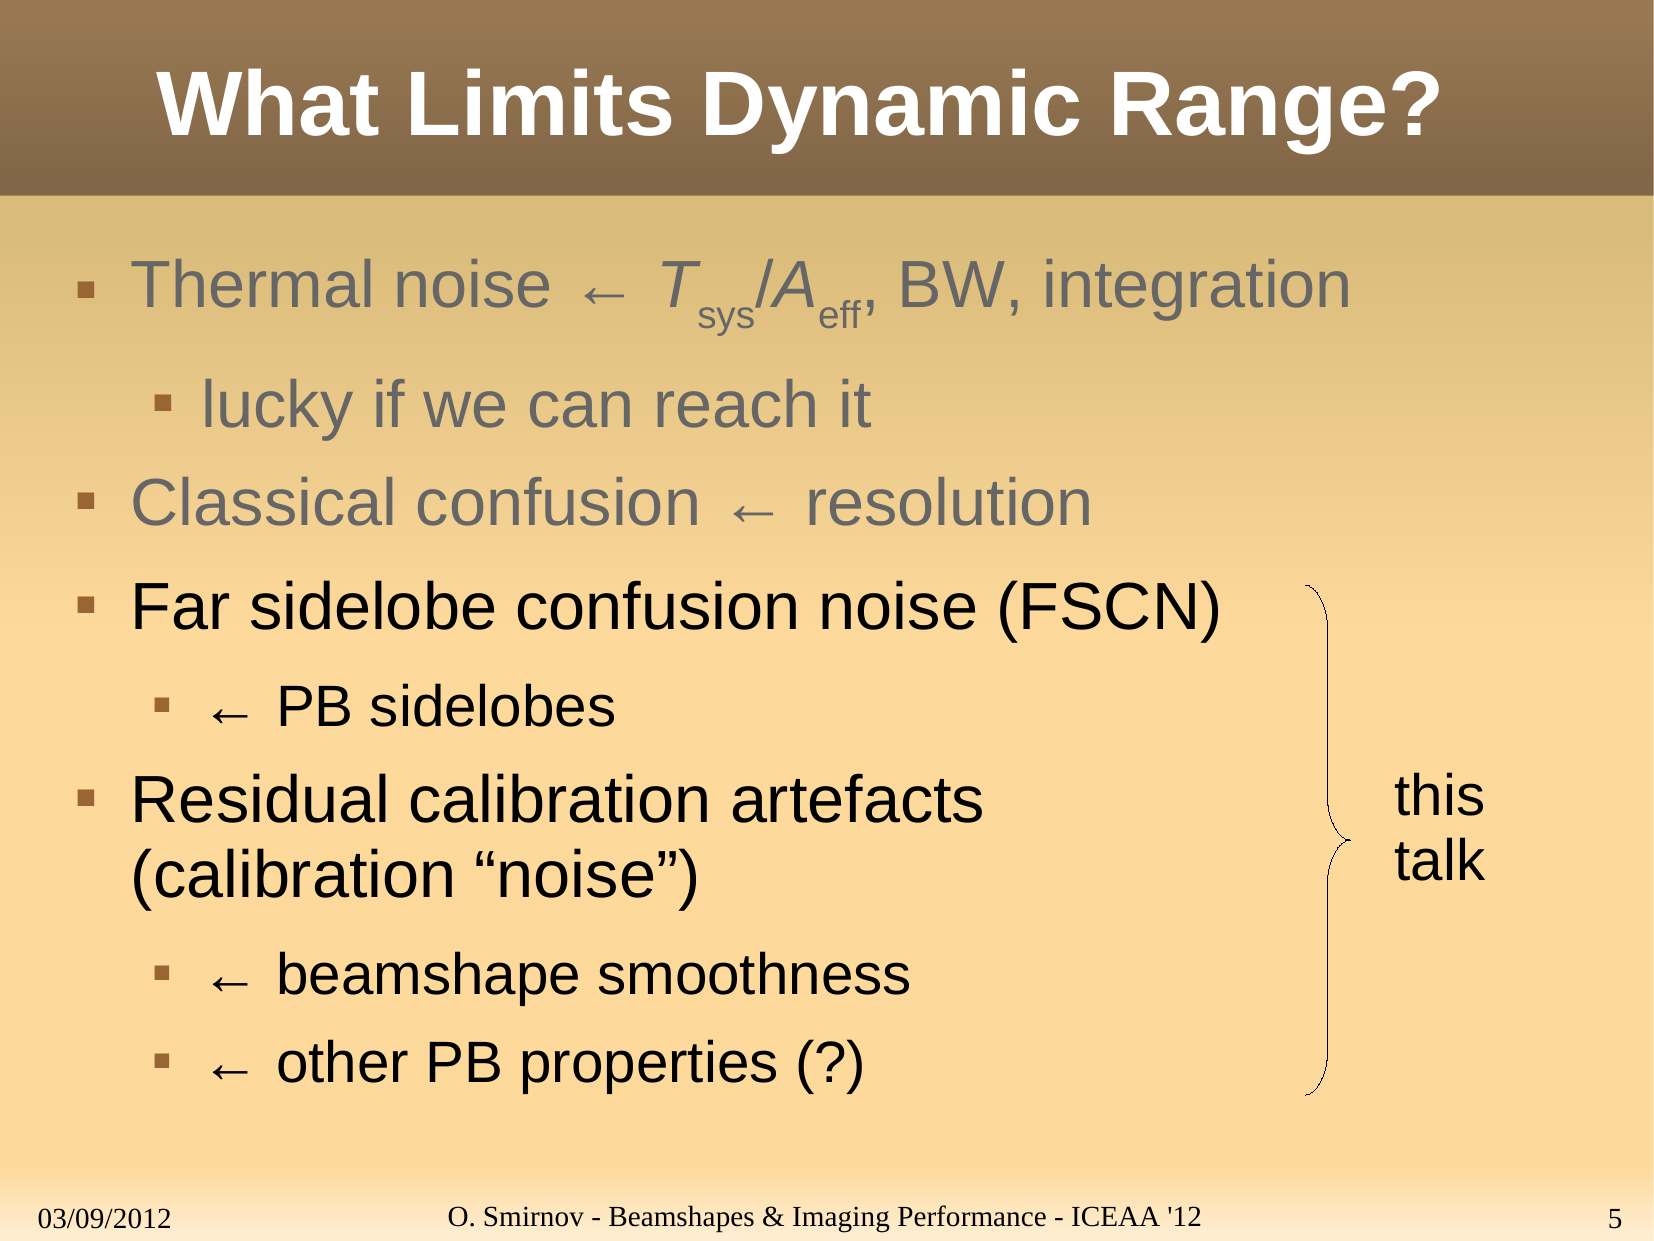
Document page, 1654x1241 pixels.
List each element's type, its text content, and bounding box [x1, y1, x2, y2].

text_box this talk [1380, 755, 1621, 901]
list Thermal noise ← Tsys/Aeff, BW, integration lucky if we can reach it Classical confusion ← resolution Far sidelobe confusion noise (FSCN) ← PB sidelobes Residual calibration artefacts (calibration “noise”) ← beamshape smoothness ← other PB properties (?) [60, 246, 1621, 1171]
picture [0, 0, 1654, 1241]
title What Limits Dynamic Range? [76, 0, 1565, 208]
